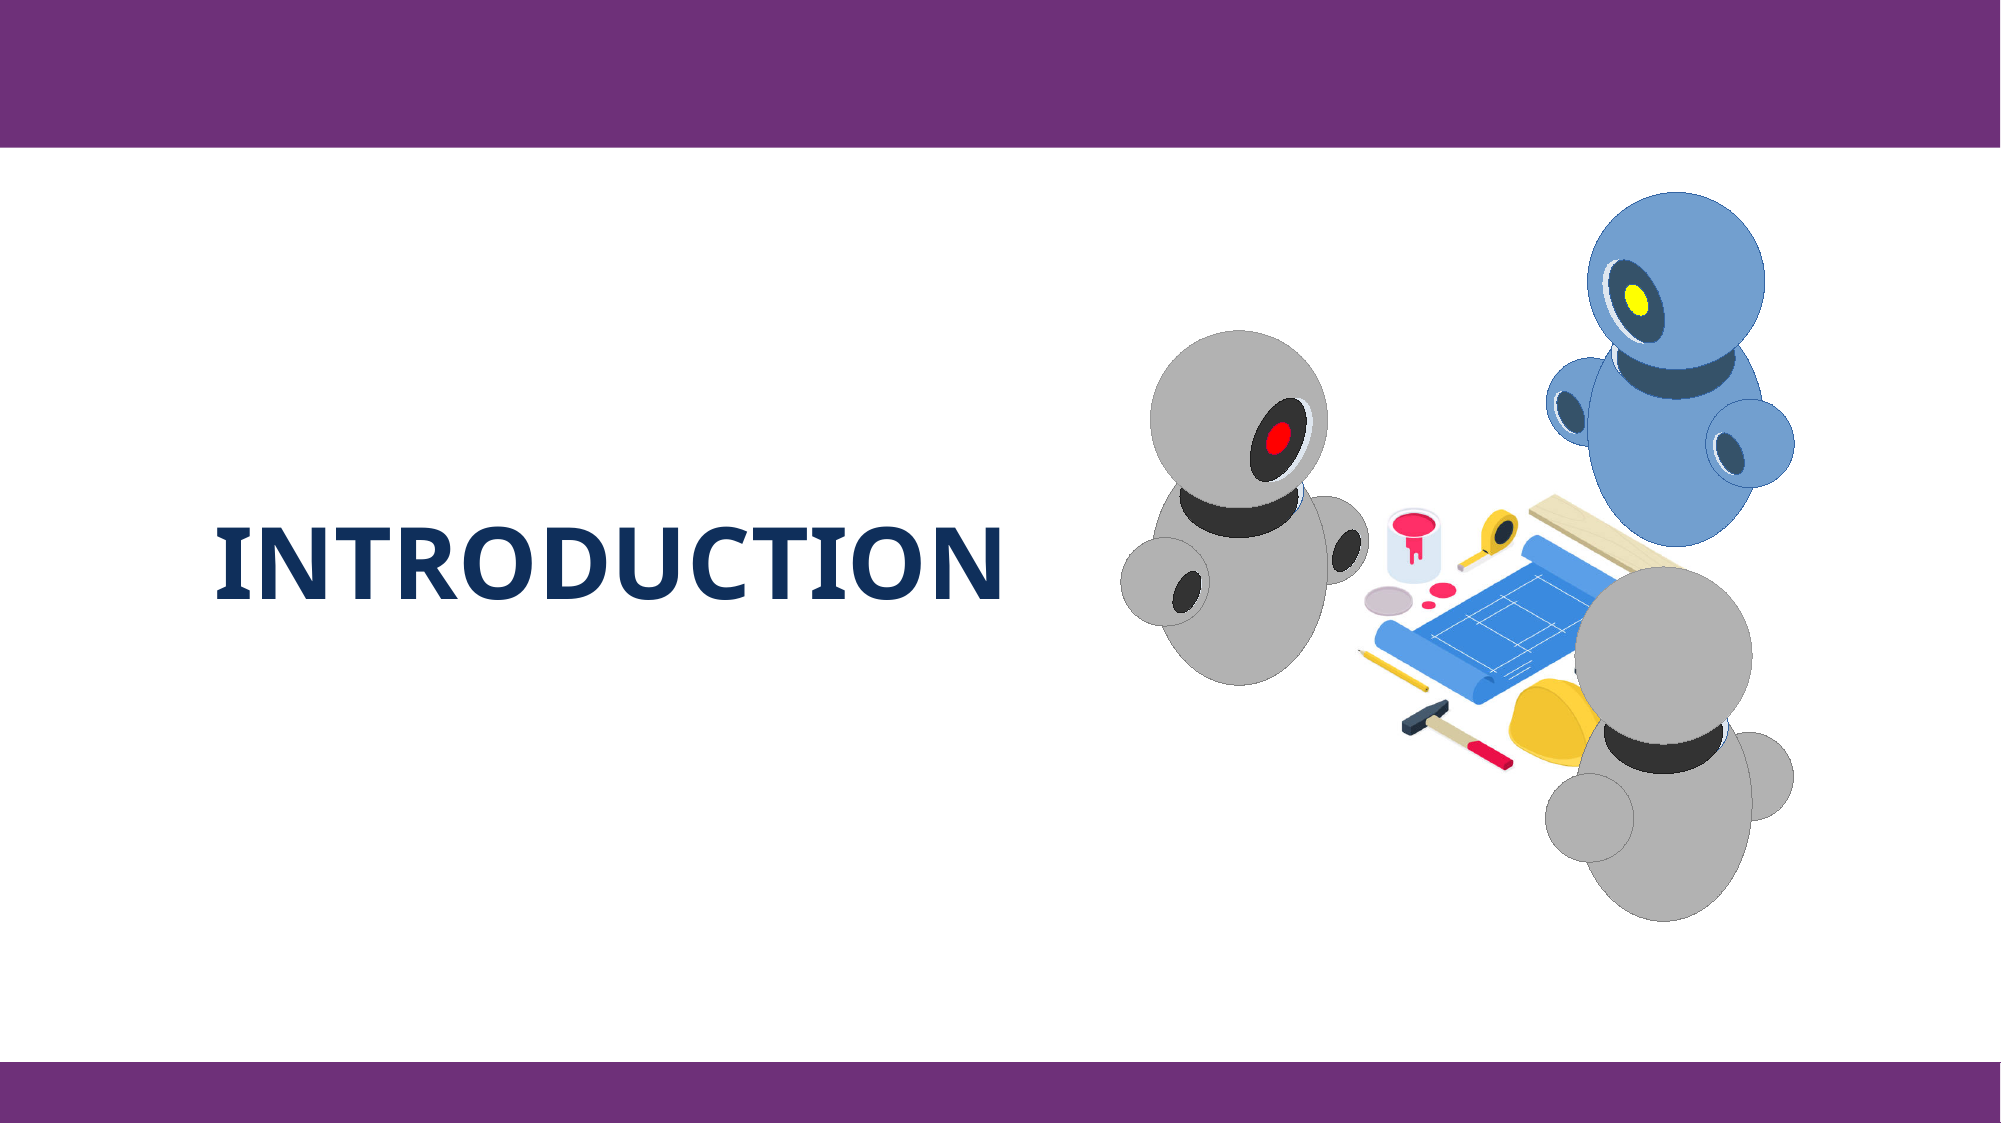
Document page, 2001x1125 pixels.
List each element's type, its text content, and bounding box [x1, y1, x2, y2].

text_box [1546, 192, 1795, 547]
text_box [1545, 566, 1794, 922]
text_box INTRODUCTION [137, 492, 1086, 627]
text_box [1120, 330, 1369, 686]
picture [1340, 442, 1702, 804]
